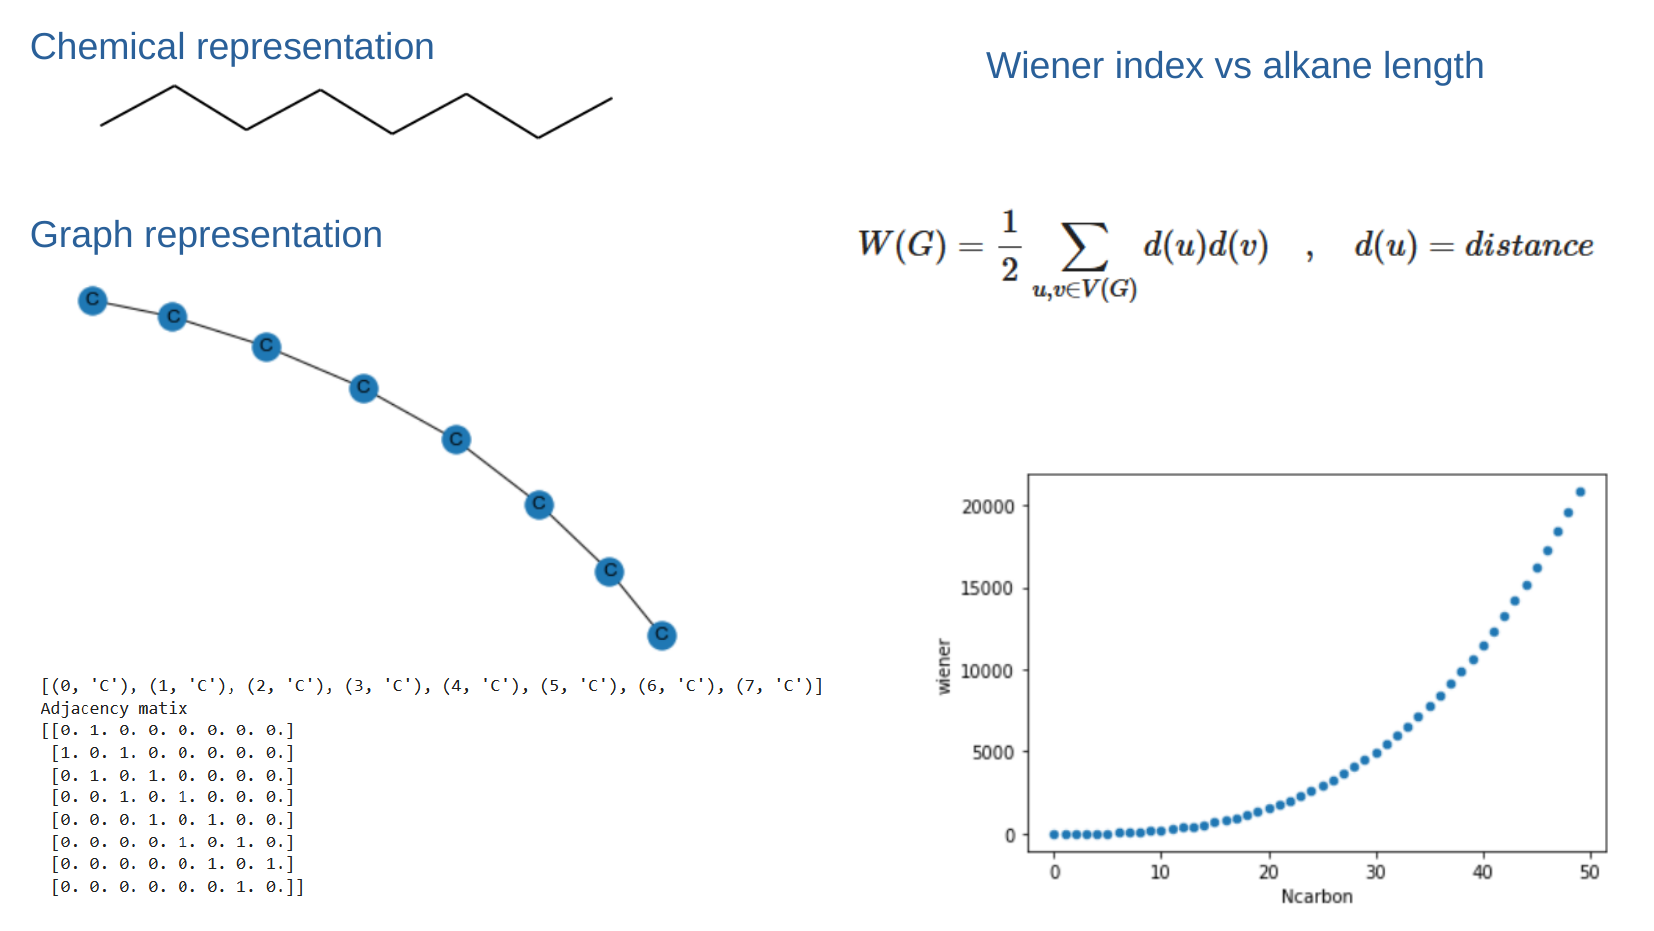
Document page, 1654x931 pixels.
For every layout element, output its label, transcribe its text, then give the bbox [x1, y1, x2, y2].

picture [34, 262, 767, 671]
picture [929, 461, 1624, 912]
picture [34, 674, 826, 901]
text_box Wiener index vs alkane length [971, 37, 1501, 95]
text_box Graph representation [15, 205, 399, 263]
picture [75, 18, 638, 206]
text_box Chemical representation [15, 18, 451, 76]
picture [825, 187, 1621, 314]
